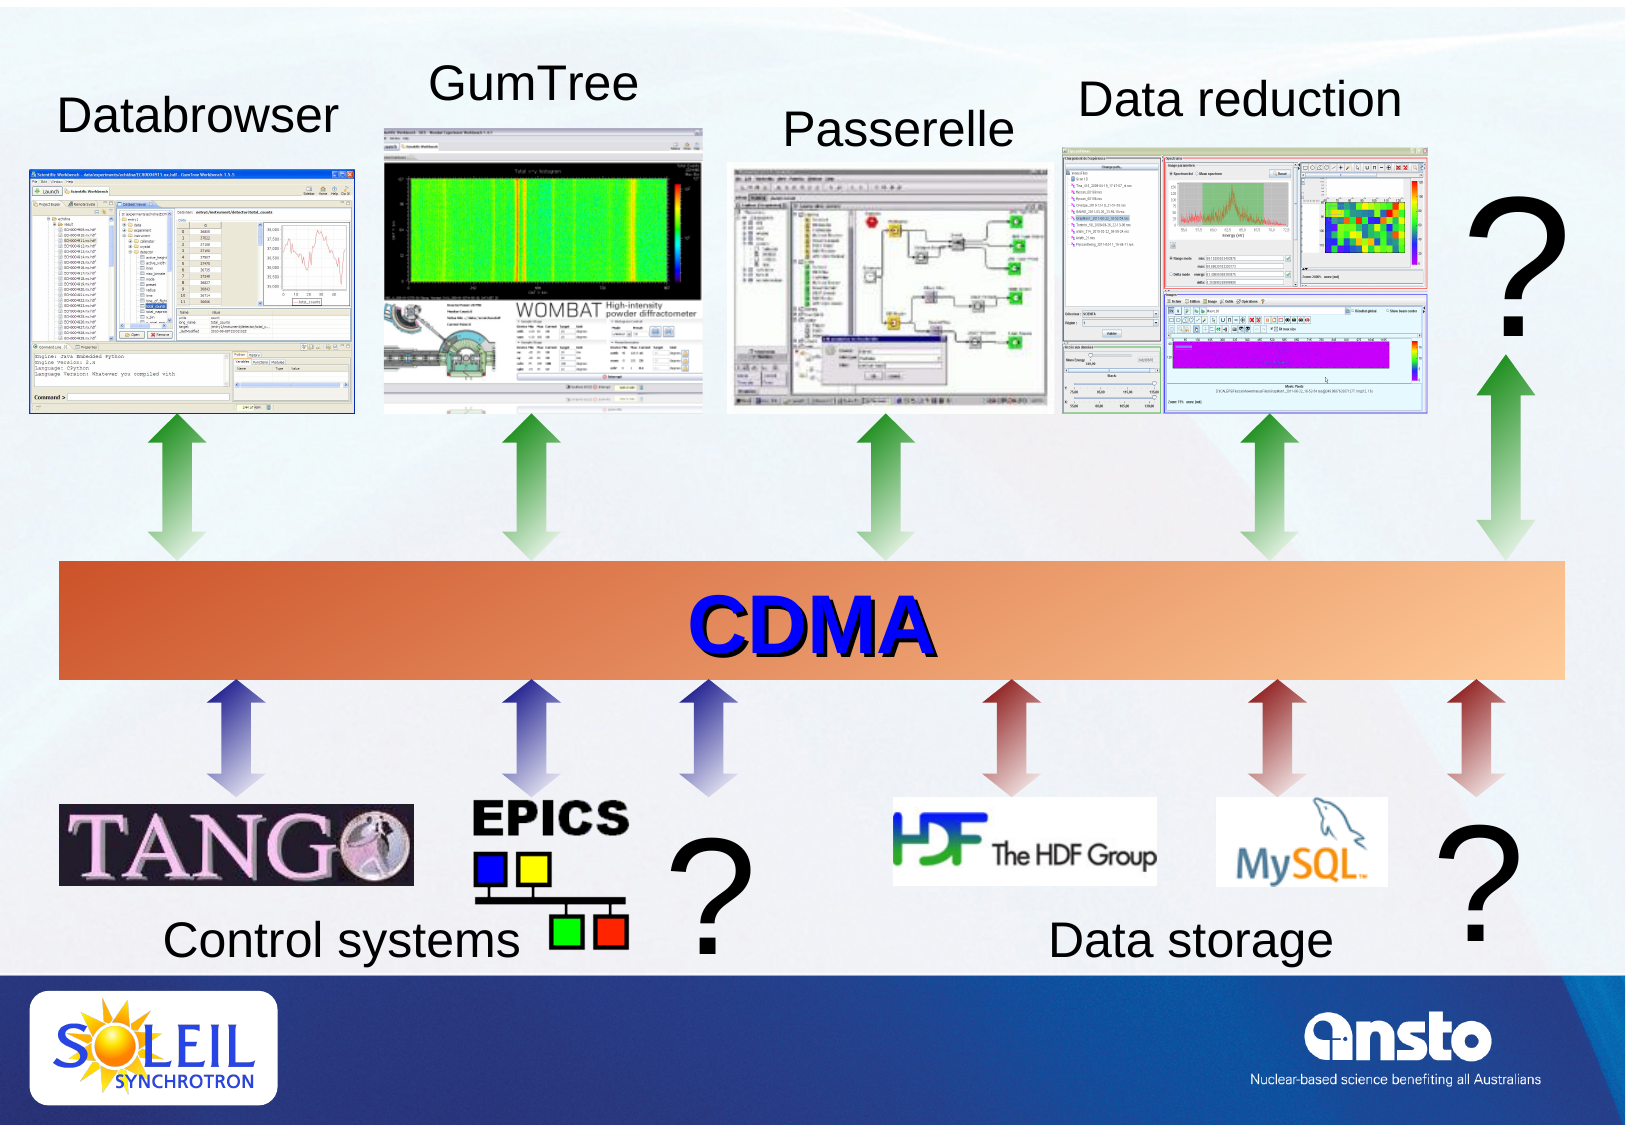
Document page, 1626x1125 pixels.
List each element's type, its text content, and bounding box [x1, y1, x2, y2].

text_box [206, 679, 266, 798]
text_box [1476, 384, 1536, 562]
text_box GumTree [413, 43, 655, 119]
text_box [147, 413, 207, 562]
text_box [856, 413, 916, 562]
text_box [501, 679, 562, 798]
text_box ? [1446, 129, 1595, 384]
text_box Data storage [1033, 899, 1350, 975]
text_box [1247, 679, 1308, 798]
picture [0, 7, 1626, 1125]
text_box CDMA [59, 561, 1565, 680]
text_box [1446, 679, 1506, 767]
text_box Control systems [147, 899, 536, 975]
text_box [1240, 413, 1300, 562]
text_box Passerelle [767, 88, 1031, 164]
text_box [679, 679, 739, 780]
text_box Data reduction [1062, 59, 1418, 134]
text_box ? [649, 780, 739, 996]
text_box [501, 413, 562, 562]
text_box Databrowser [41, 74, 355, 150]
text_box ? [1417, 767, 1506, 983]
text_box [982, 679, 1042, 798]
